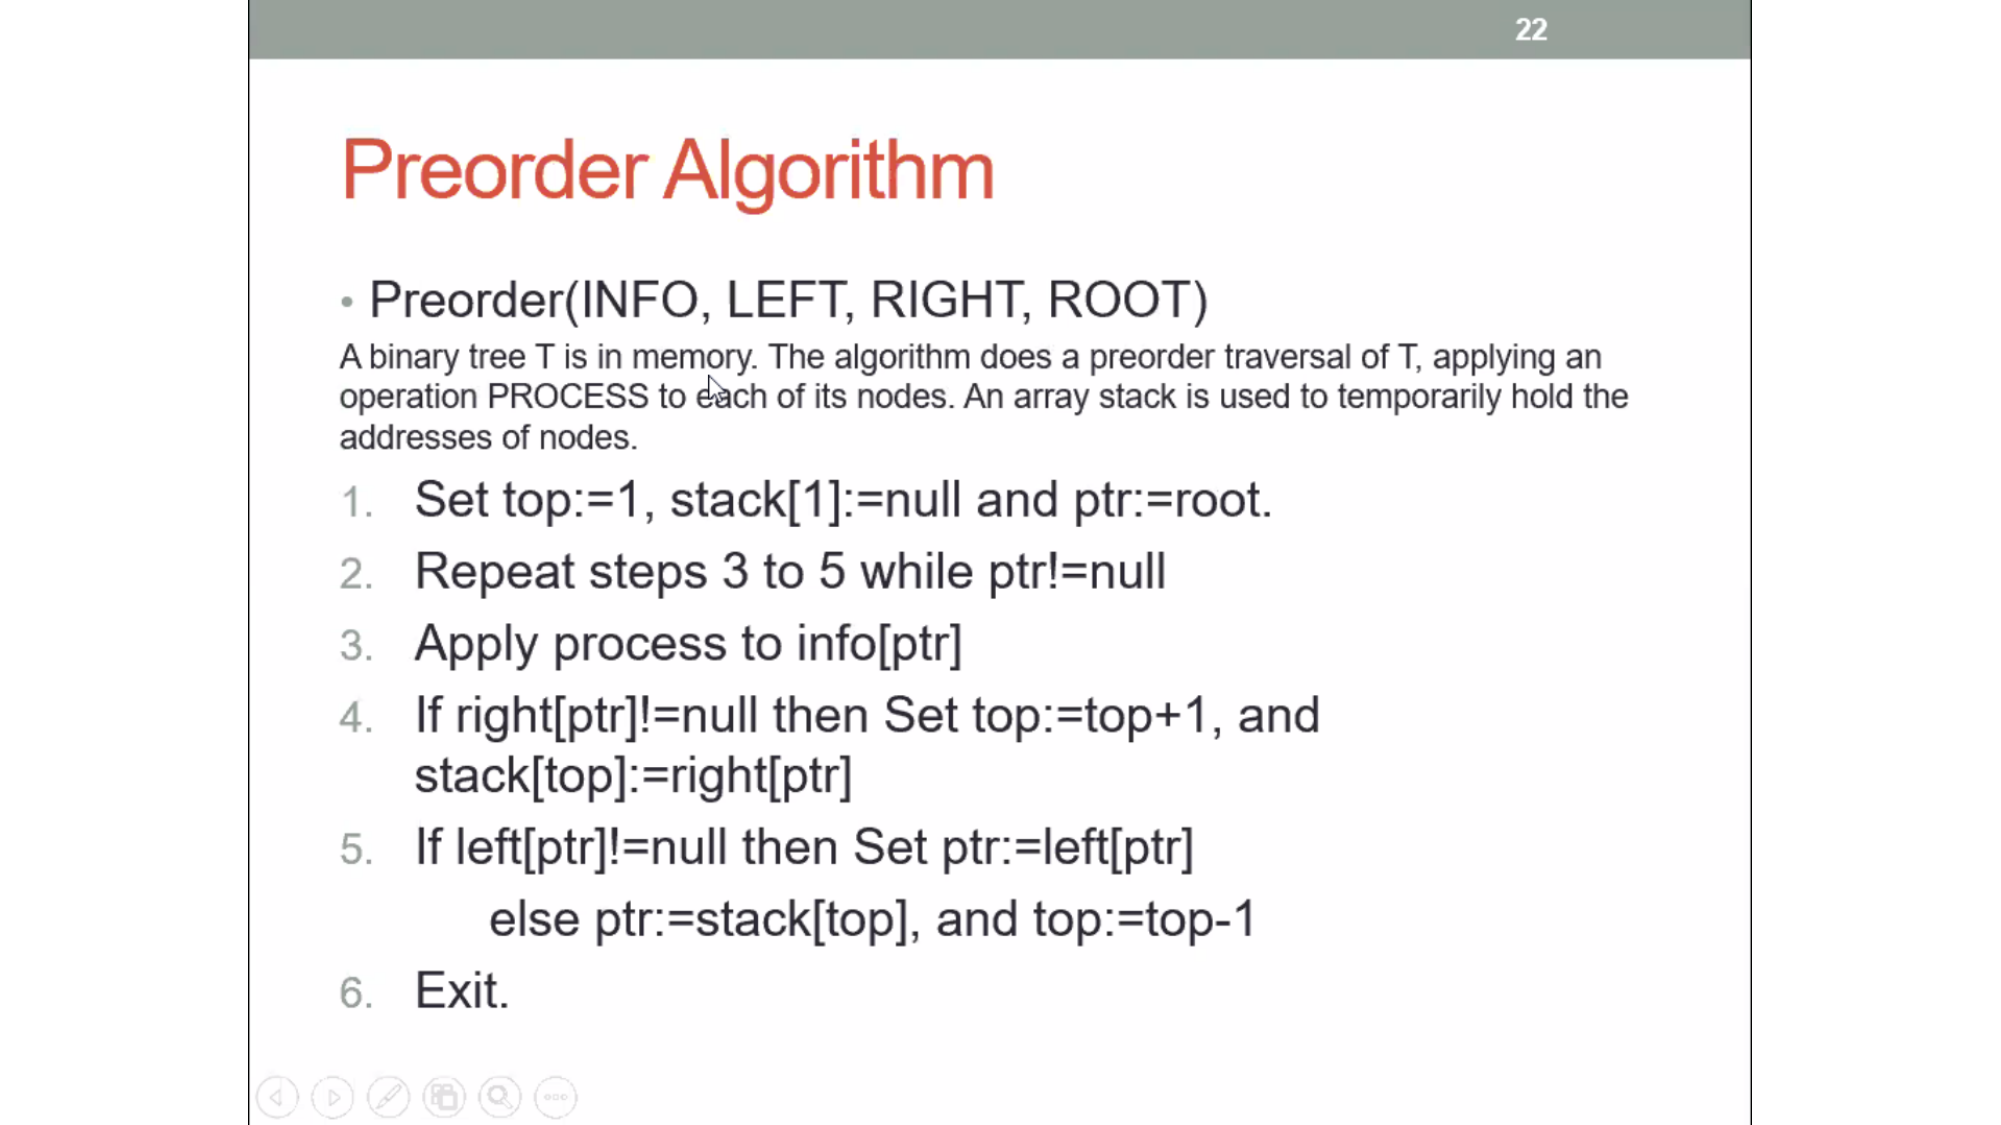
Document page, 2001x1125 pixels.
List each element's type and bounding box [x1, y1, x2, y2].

picture [248, 0, 1752, 1125]
